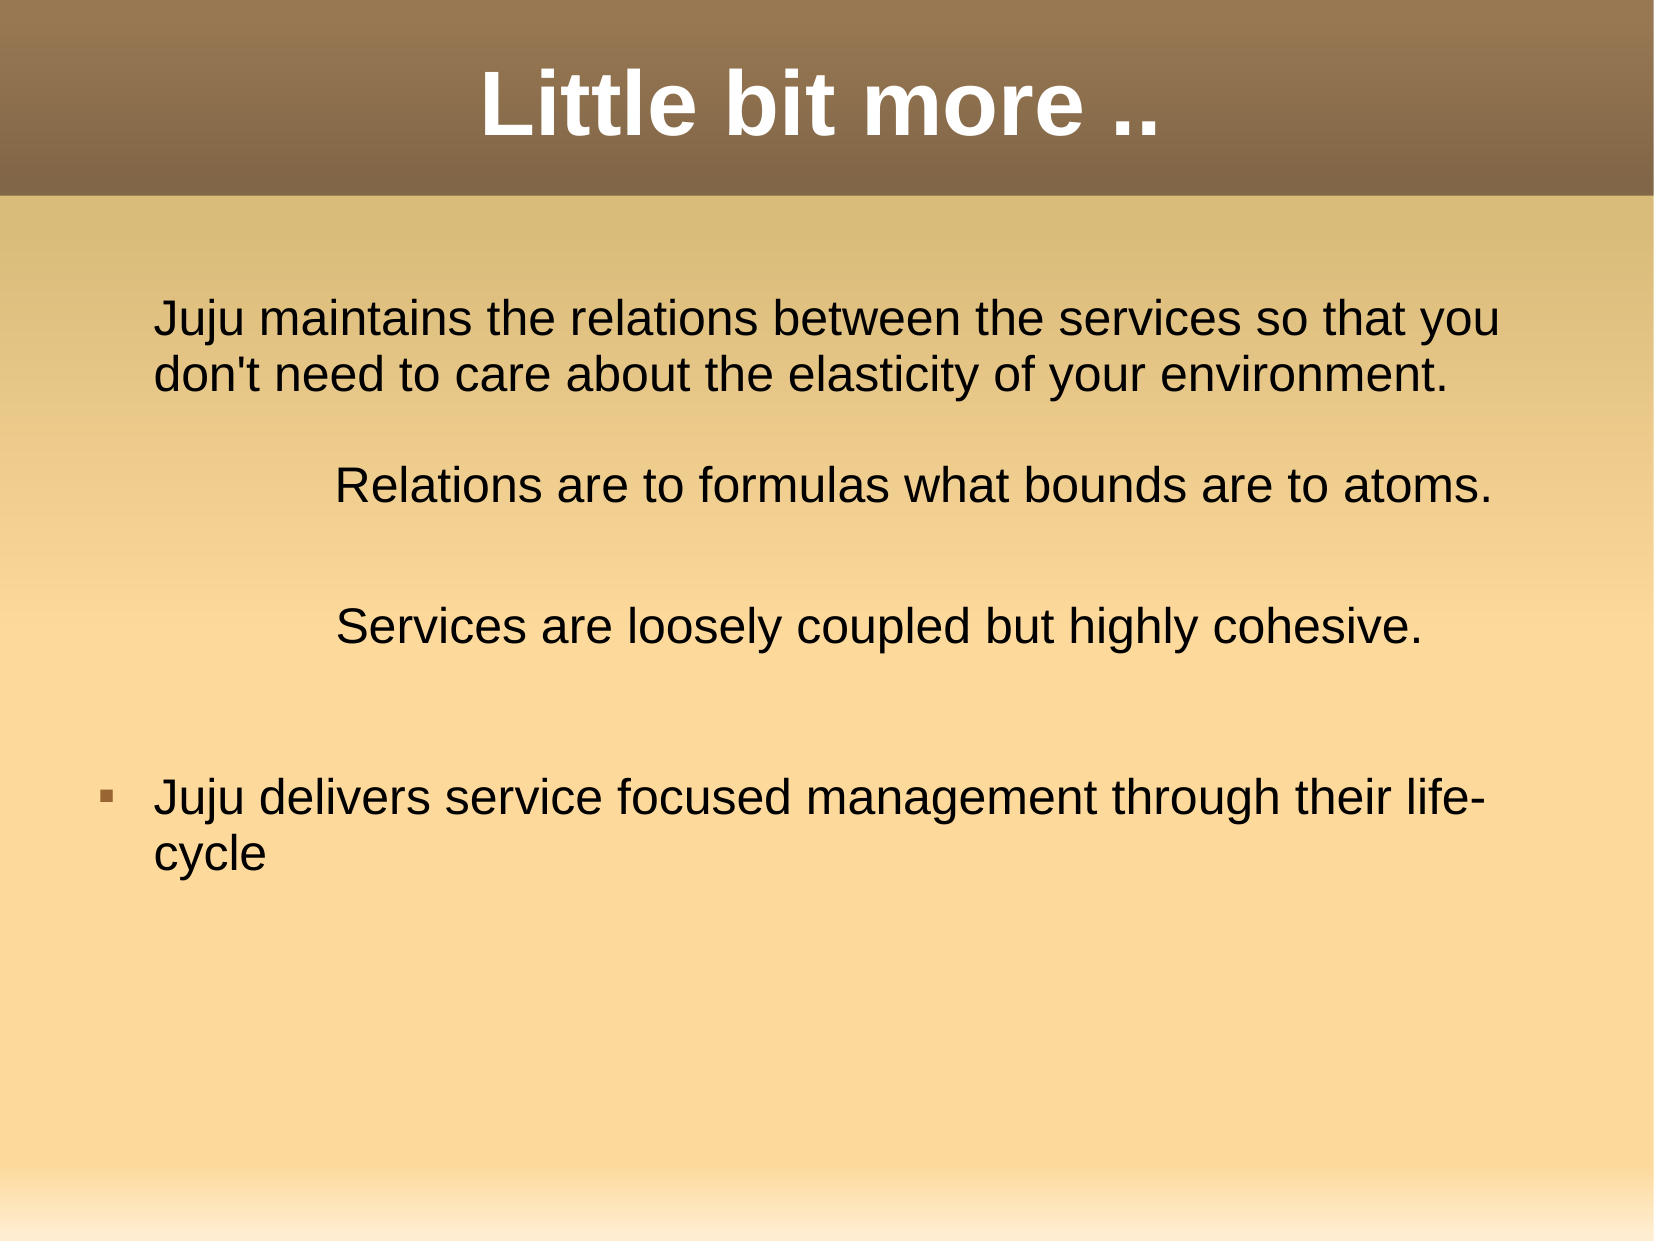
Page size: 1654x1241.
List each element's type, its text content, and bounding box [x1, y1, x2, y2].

list Juju maintains the relations between the services so that you don't need to care about the elasticity of your environment. Relations are to formulas what bounds are to atoms. Services are loosely coupled but highly cohesive. Juju delivers service focused management through their life-cycle [82, 290, 1571, 1094]
title Little bit more .. [76, 7, 1565, 200]
picture [0, 0, 1654, 1241]
